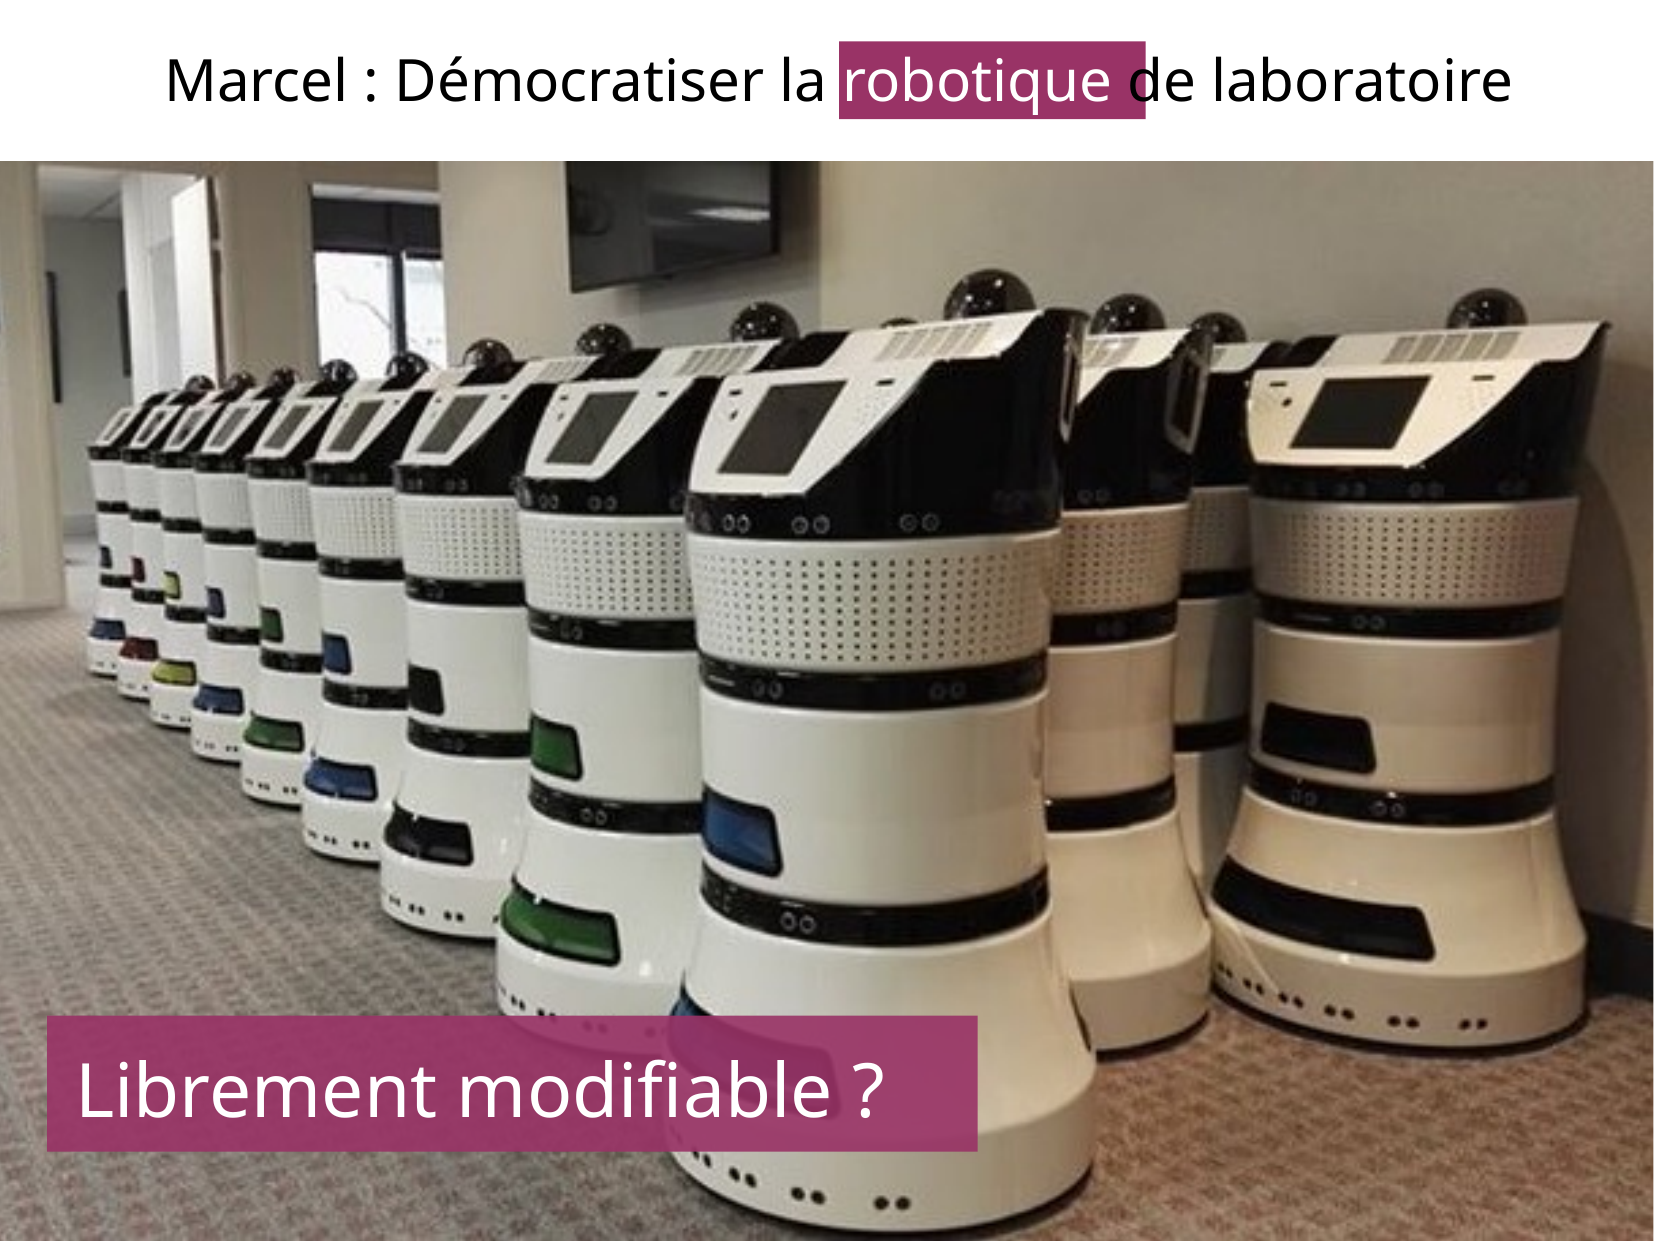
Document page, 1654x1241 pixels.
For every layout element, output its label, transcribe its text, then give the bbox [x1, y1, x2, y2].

title Marcel : Démocratiser la robotique de laboratoire [94, 1, 1583, 157]
text_box [47, 1015, 978, 1152]
picture [0, 161, 1654, 1241]
text_box Librement modifiable ? [60, 1029, 978, 1142]
